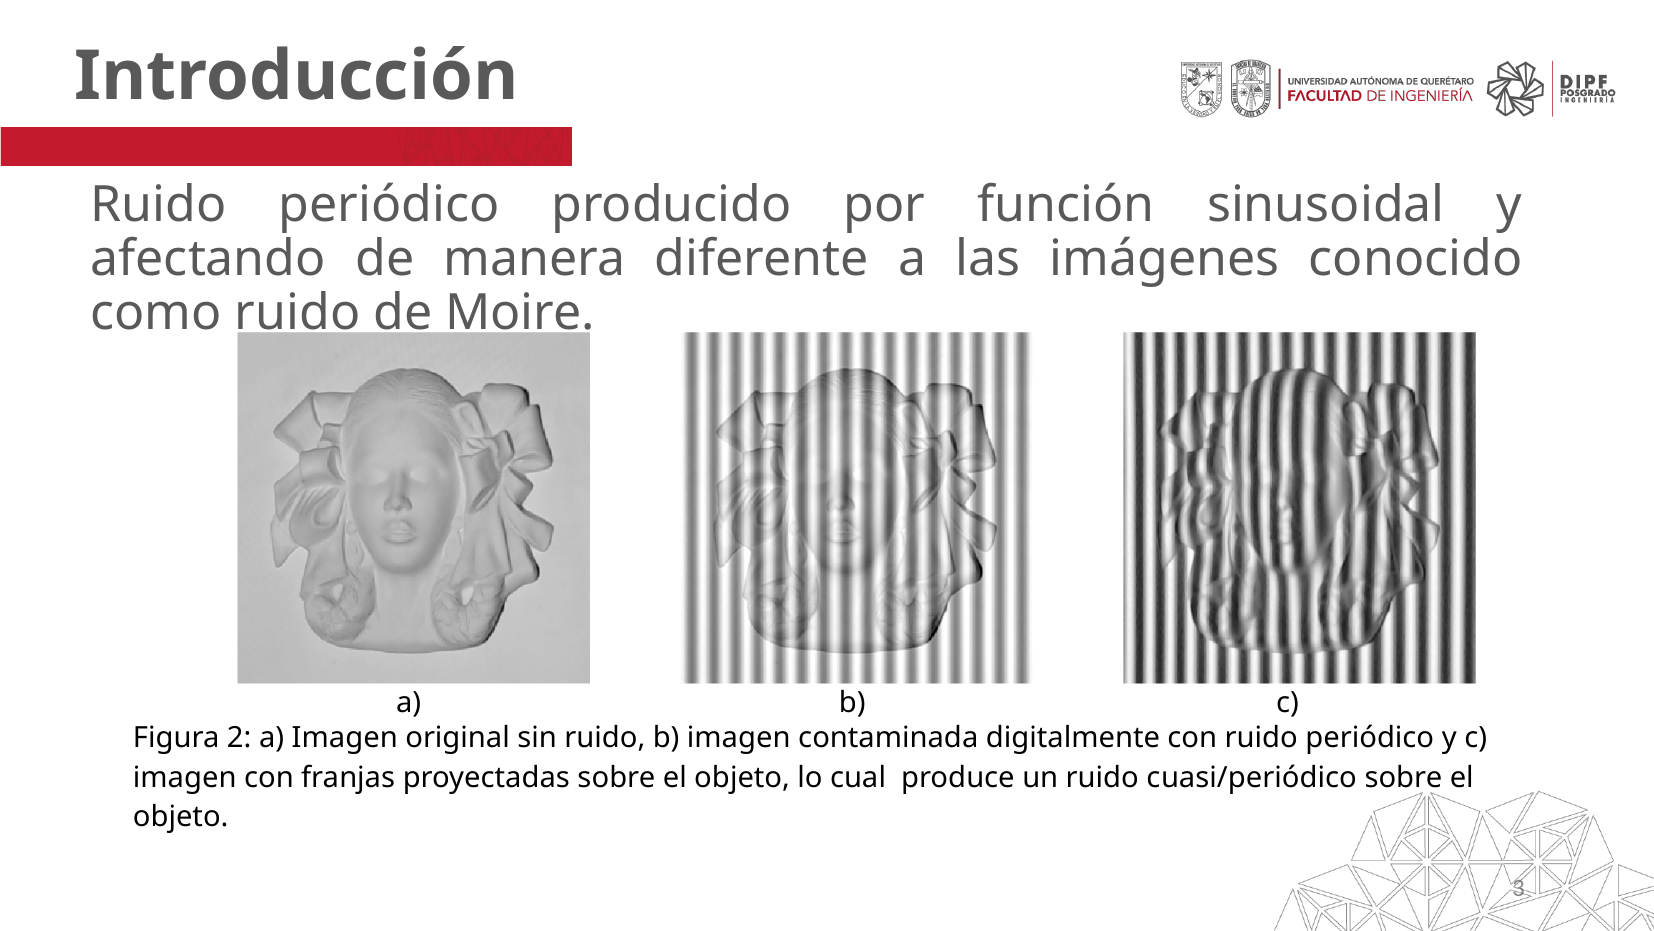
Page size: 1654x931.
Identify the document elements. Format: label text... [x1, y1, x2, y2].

picture [1176, 54, 1620, 133]
text_box b) [824, 674, 904, 739]
list Ruido periódico producido por función sinusoidal y afectando de manera diferente a las imágenes conocido como ruido de Moire. [75, 170, 1538, 307]
text_box a) [381, 674, 461, 739]
text_box Figura 2: a) Imagen original sin ruido, b) imagen contaminada digitalmente con ruido periódico y c) imagen con franjas proyectadas sobre el objeto, lo cual produce un ruido cuasi/periódico sobre el objeto. [118, 708, 1506, 850]
text_box Introducción [54, 11, 572, 127]
picture [0, 127, 572, 166]
picture [1257, 781, 1654, 931]
picture [1122, 330, 1477, 686]
picture [679, 330, 1034, 686]
text_box c) [1261, 674, 1341, 739]
picture [236, 330, 591, 686]
